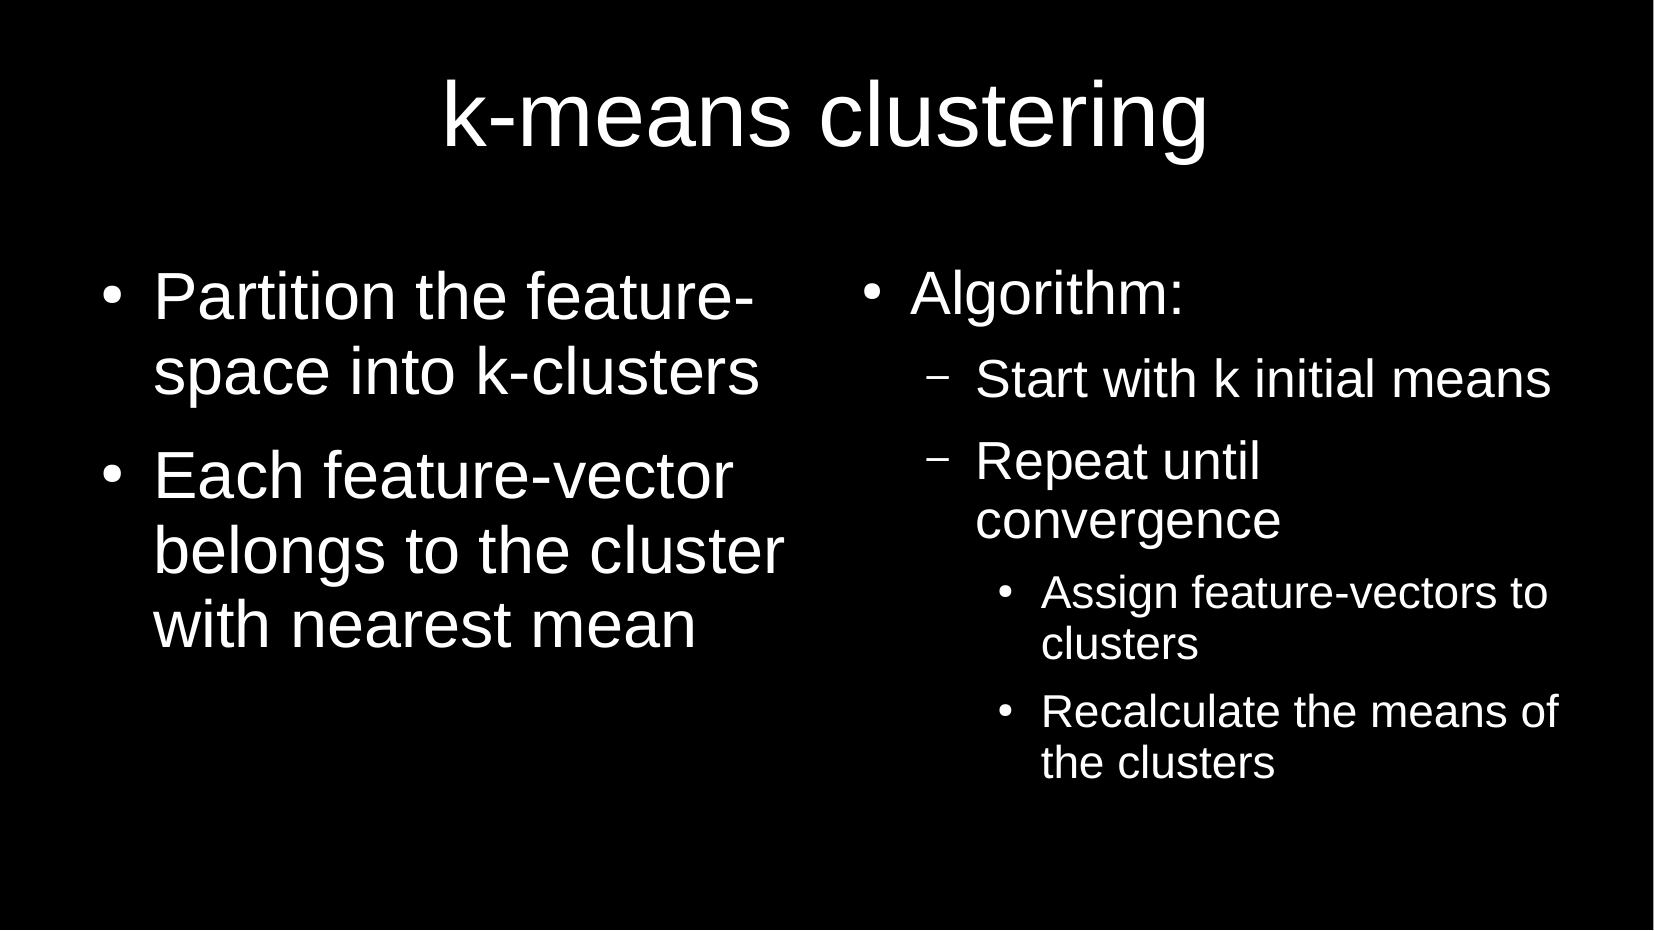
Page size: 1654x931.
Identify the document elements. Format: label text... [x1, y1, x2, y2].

list Algorithm: Start with k initial means Repeat until convergence Assign feature-vectors to clusters Recalculate the means of the clusters [845, 258, 1572, 799]
list Partition the feature-space into k-clusters Each feature-vector belongs to the cluster with nearest mean [82, 258, 809, 799]
title k-means clustering [82, 37, 1571, 193]
